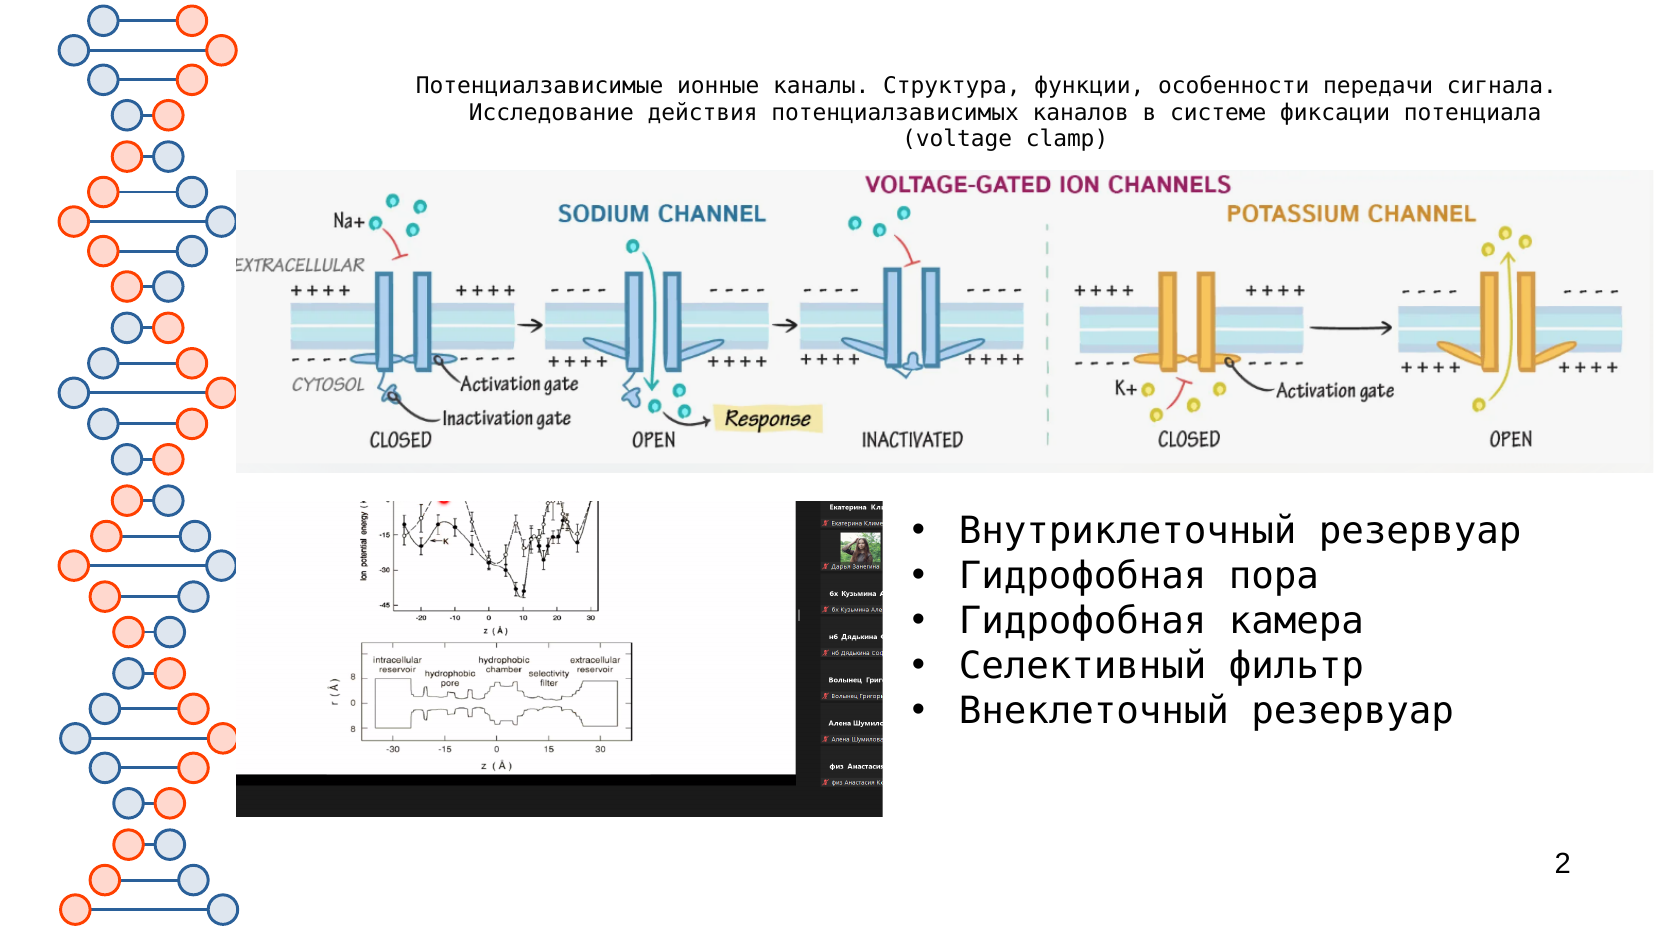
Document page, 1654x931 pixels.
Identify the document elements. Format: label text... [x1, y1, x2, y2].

title Потенциалзависимые ионные каналы. Структура, функции, особенности передачи сигнала. Исследование действия потенциалзависимых каналов в системе фиксации потенциала (voltage clamp) [265, 35, 1595, 189]
picture [236, 501, 883, 817]
text_box Внутриклеточный резервуар Гидрофобная пора Гидрофобная камера Селективный фильтр Внеклеточный резервуар [897, 498, 1536, 739]
picture [236, 170, 1654, 473]
